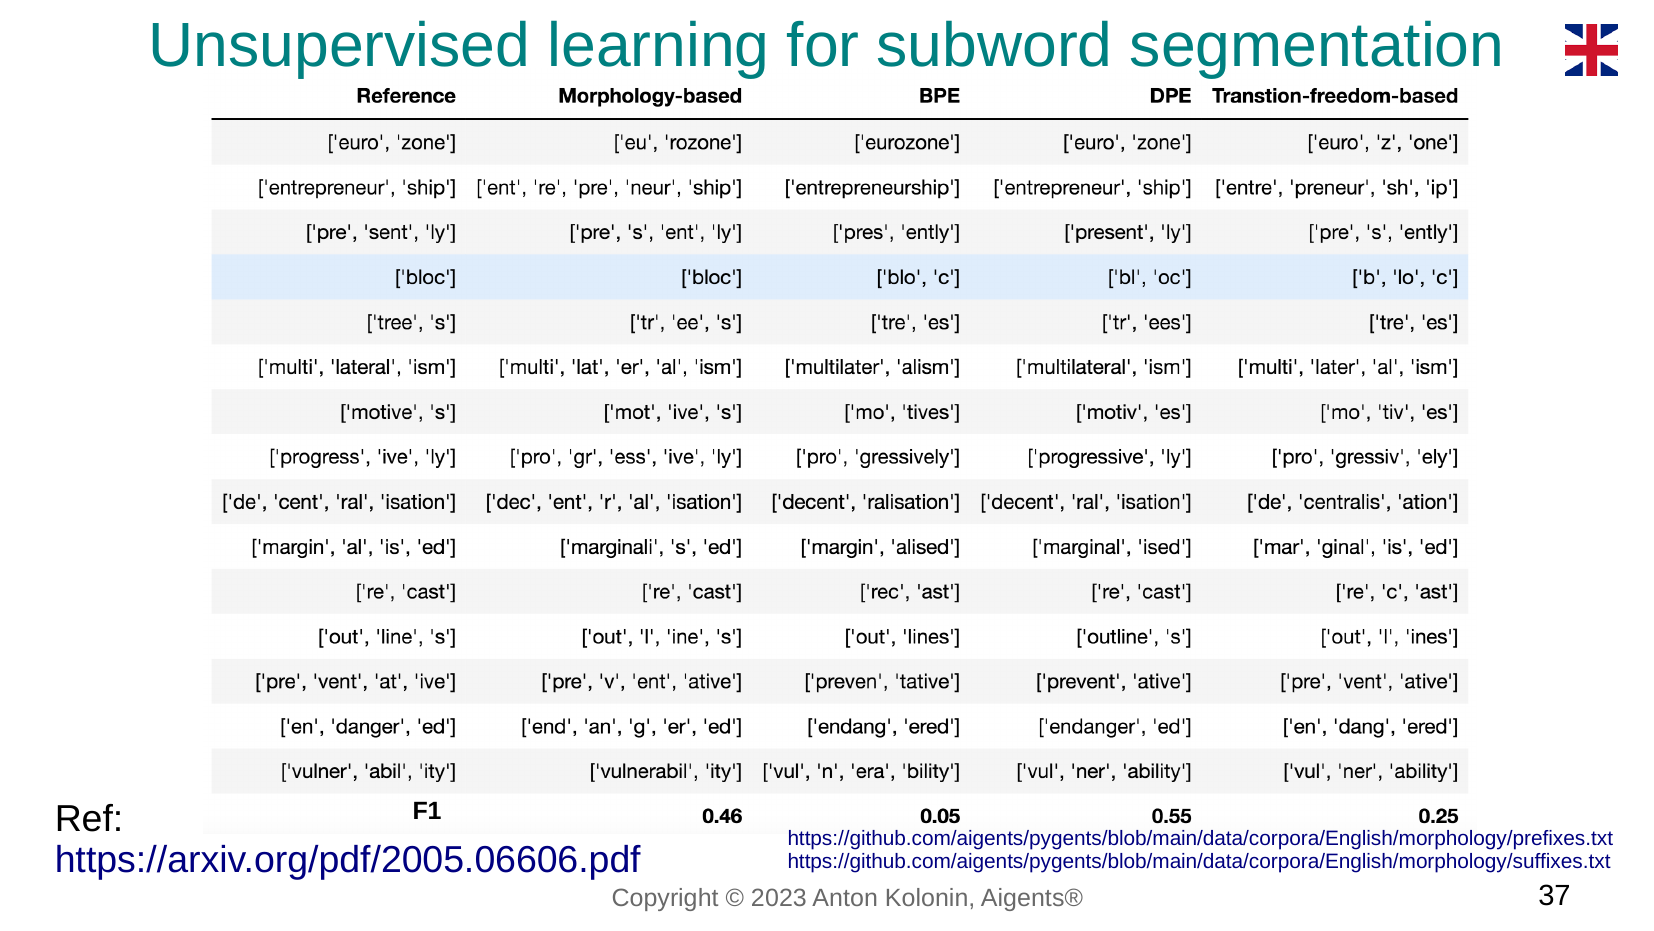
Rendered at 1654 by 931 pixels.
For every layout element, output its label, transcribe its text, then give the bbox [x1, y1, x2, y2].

text_box https://github.com/aigents/pygents/blob/main/data/corpora/English/morphology/prefixes.txt https://github.com/aigents/pygents/blob/main/data/corpora/English/morphology/suffixes.txt [772, 819, 1629, 881]
picture [1565, 24, 1618, 76]
text_box Ref: https://arxiv.org/pdf/2005.06606.pdf [40, 789, 656, 889]
picture [203, 91, 1477, 834]
text_box F1 [397, 789, 457, 832]
text_box Unsupervised learning for subword segmentation [0, 0, 1630, 91]
